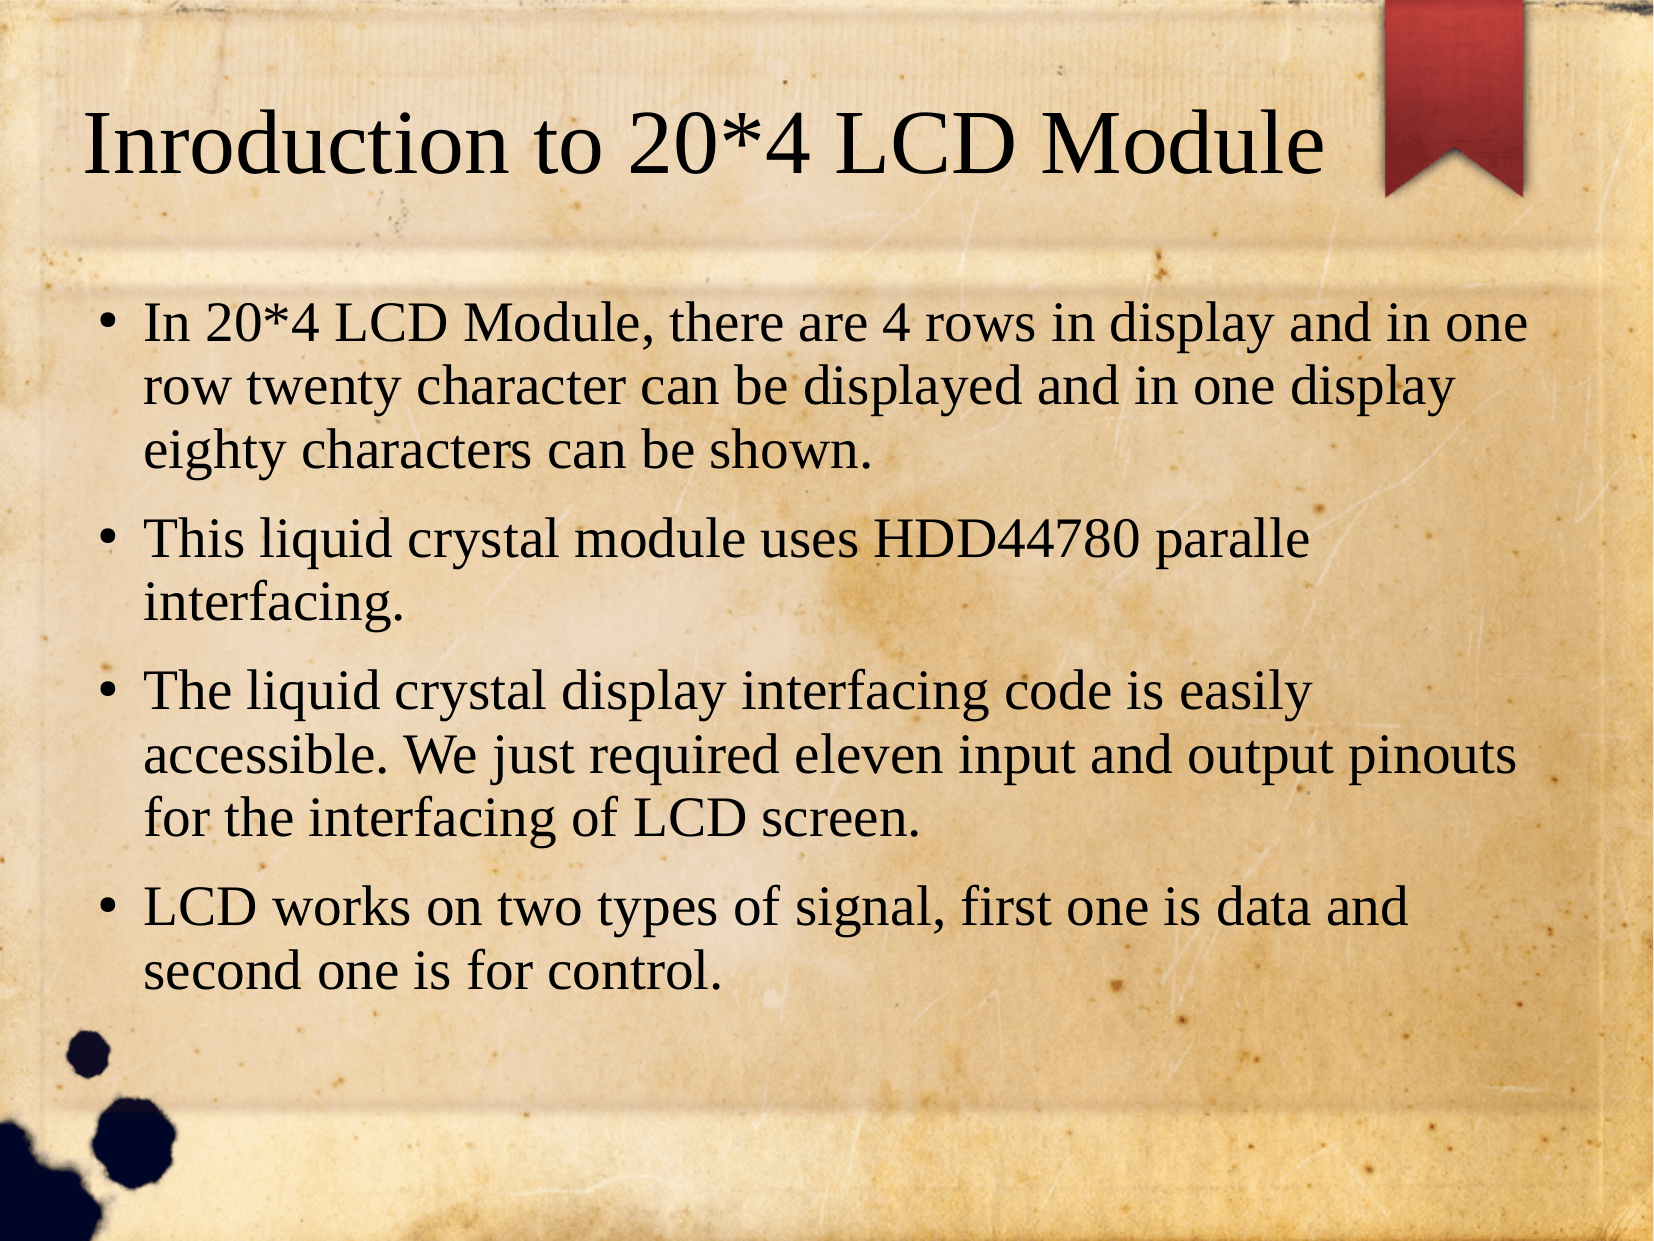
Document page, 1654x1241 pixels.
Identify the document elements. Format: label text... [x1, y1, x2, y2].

title Inroduction to 20*4 LCD Module [82, 49, 1347, 237]
picture [0, 0, 1654, 1241]
list In 20*4 LCD Module, there are 4 rows in display and in one row twenty character can be displayed and in one display eighty characters can be shown. This liquid crystal module uses HDD44780 paralle interfacing. The liquid crystal display interfacing code is easily accessible. We just required eleven input and output pinouts for the interfacing of LCD screen. LCD works on two types of signal, first one is data and second one is for control. [82, 290, 1538, 1010]
